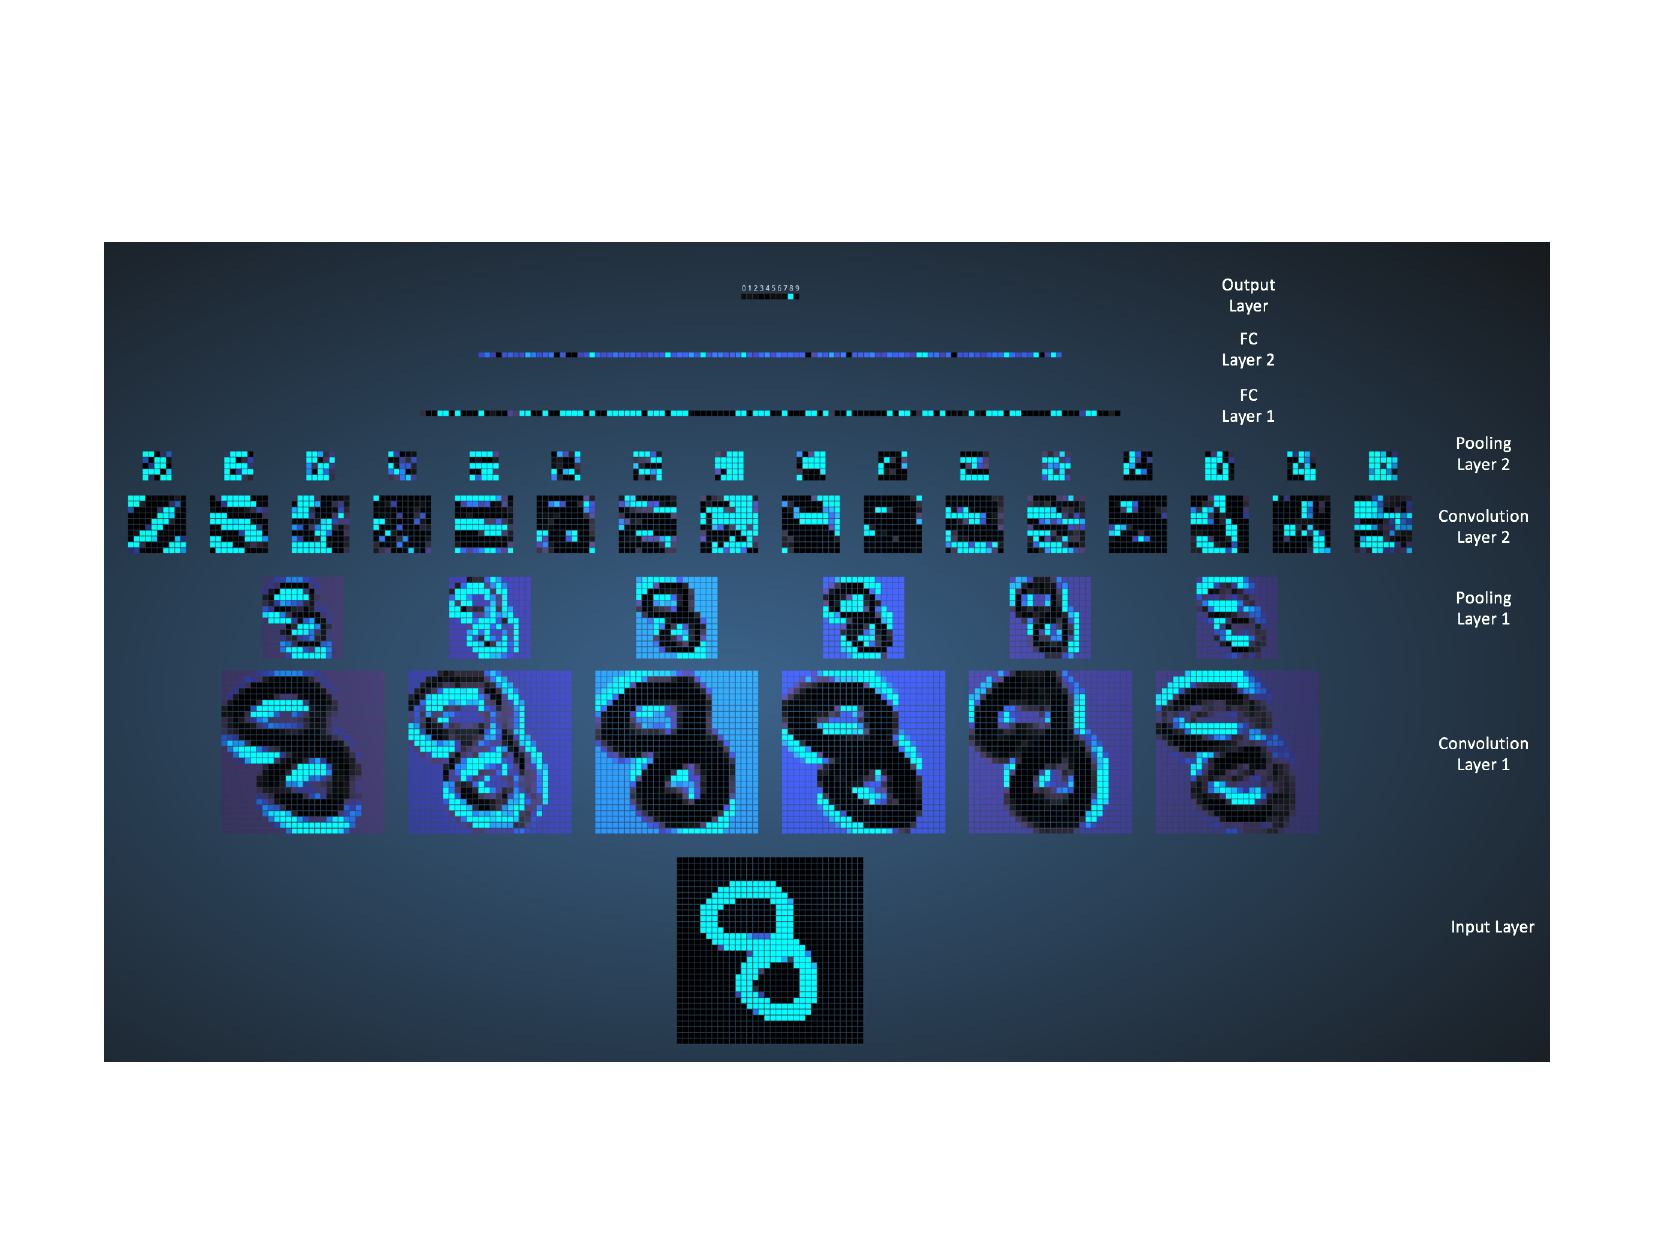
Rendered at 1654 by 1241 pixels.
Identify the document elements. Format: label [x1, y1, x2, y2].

picture [104, 242, 1550, 1062]
